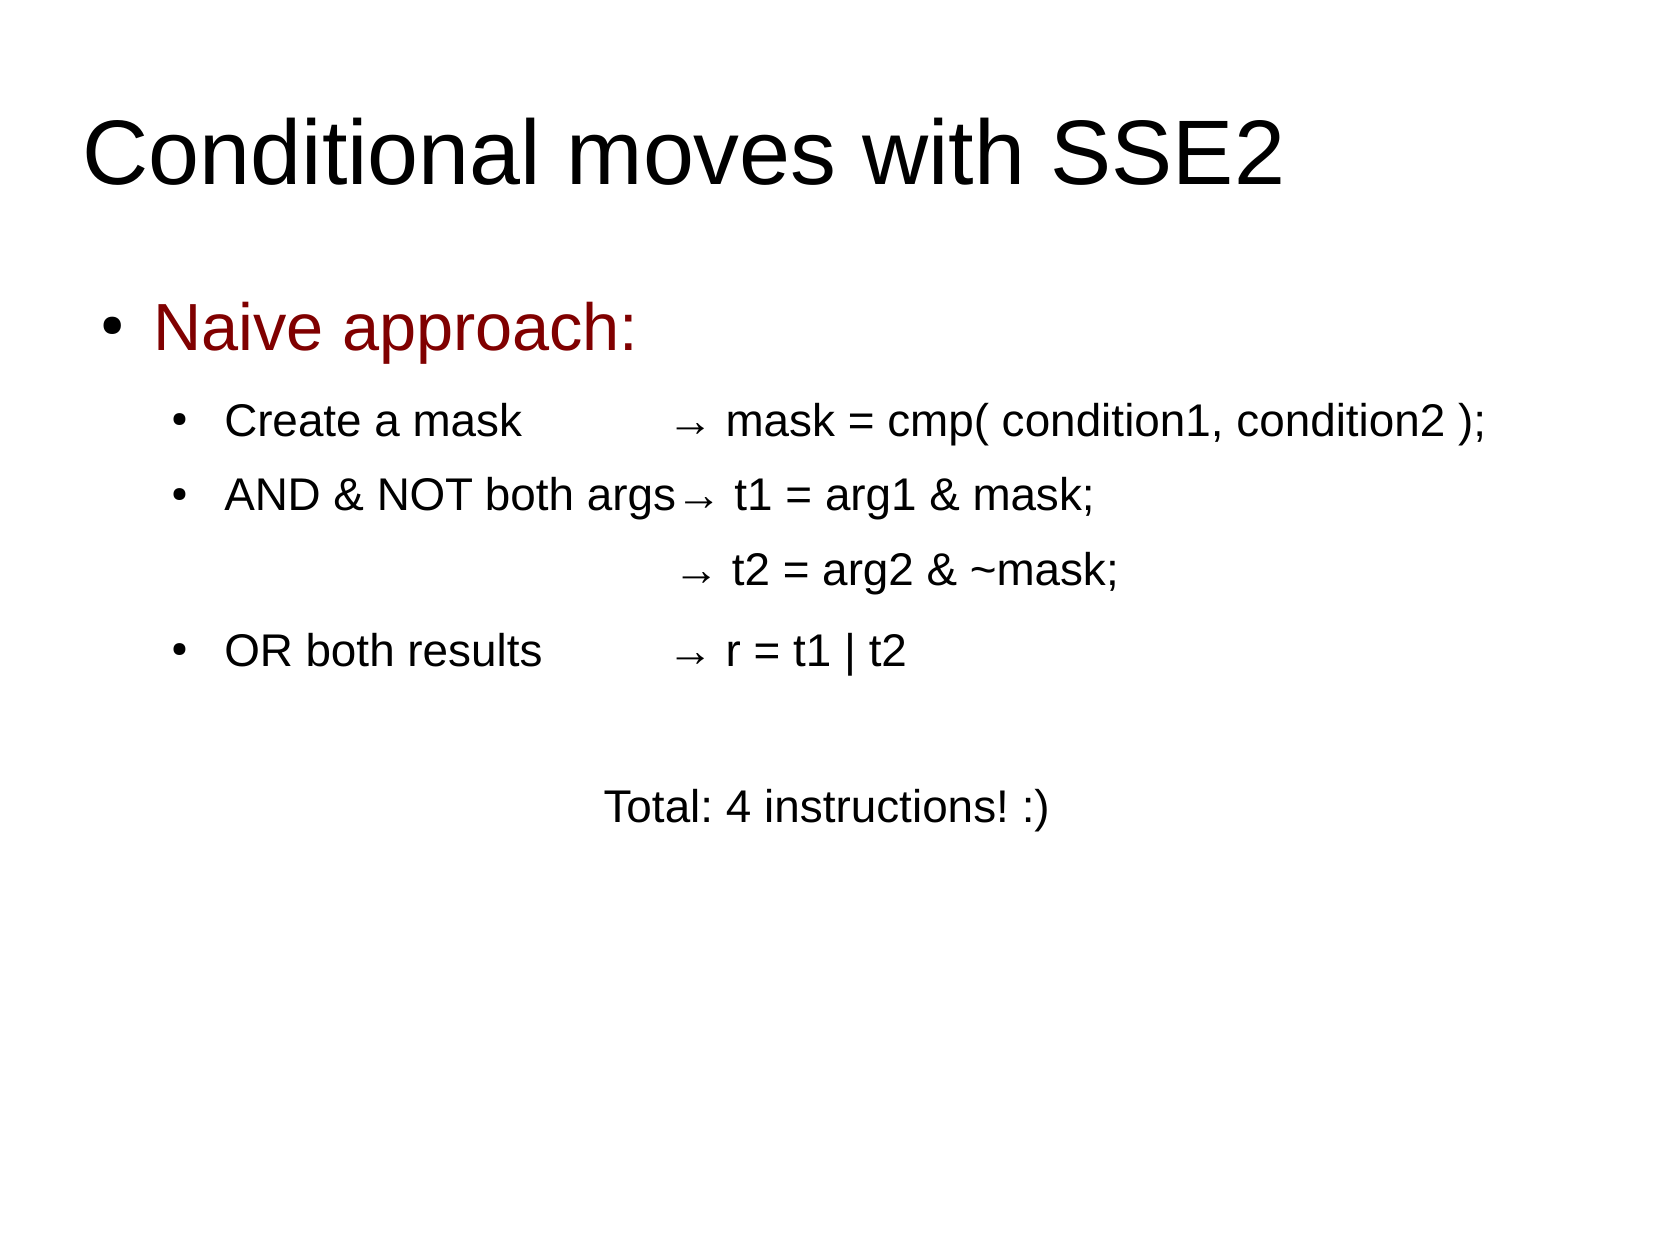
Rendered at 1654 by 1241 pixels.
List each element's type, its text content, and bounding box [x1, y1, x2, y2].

title Conditional moves with SSE2 [82, 49, 1571, 257]
list Naive approach: [82, 290, 1571, 1109]
